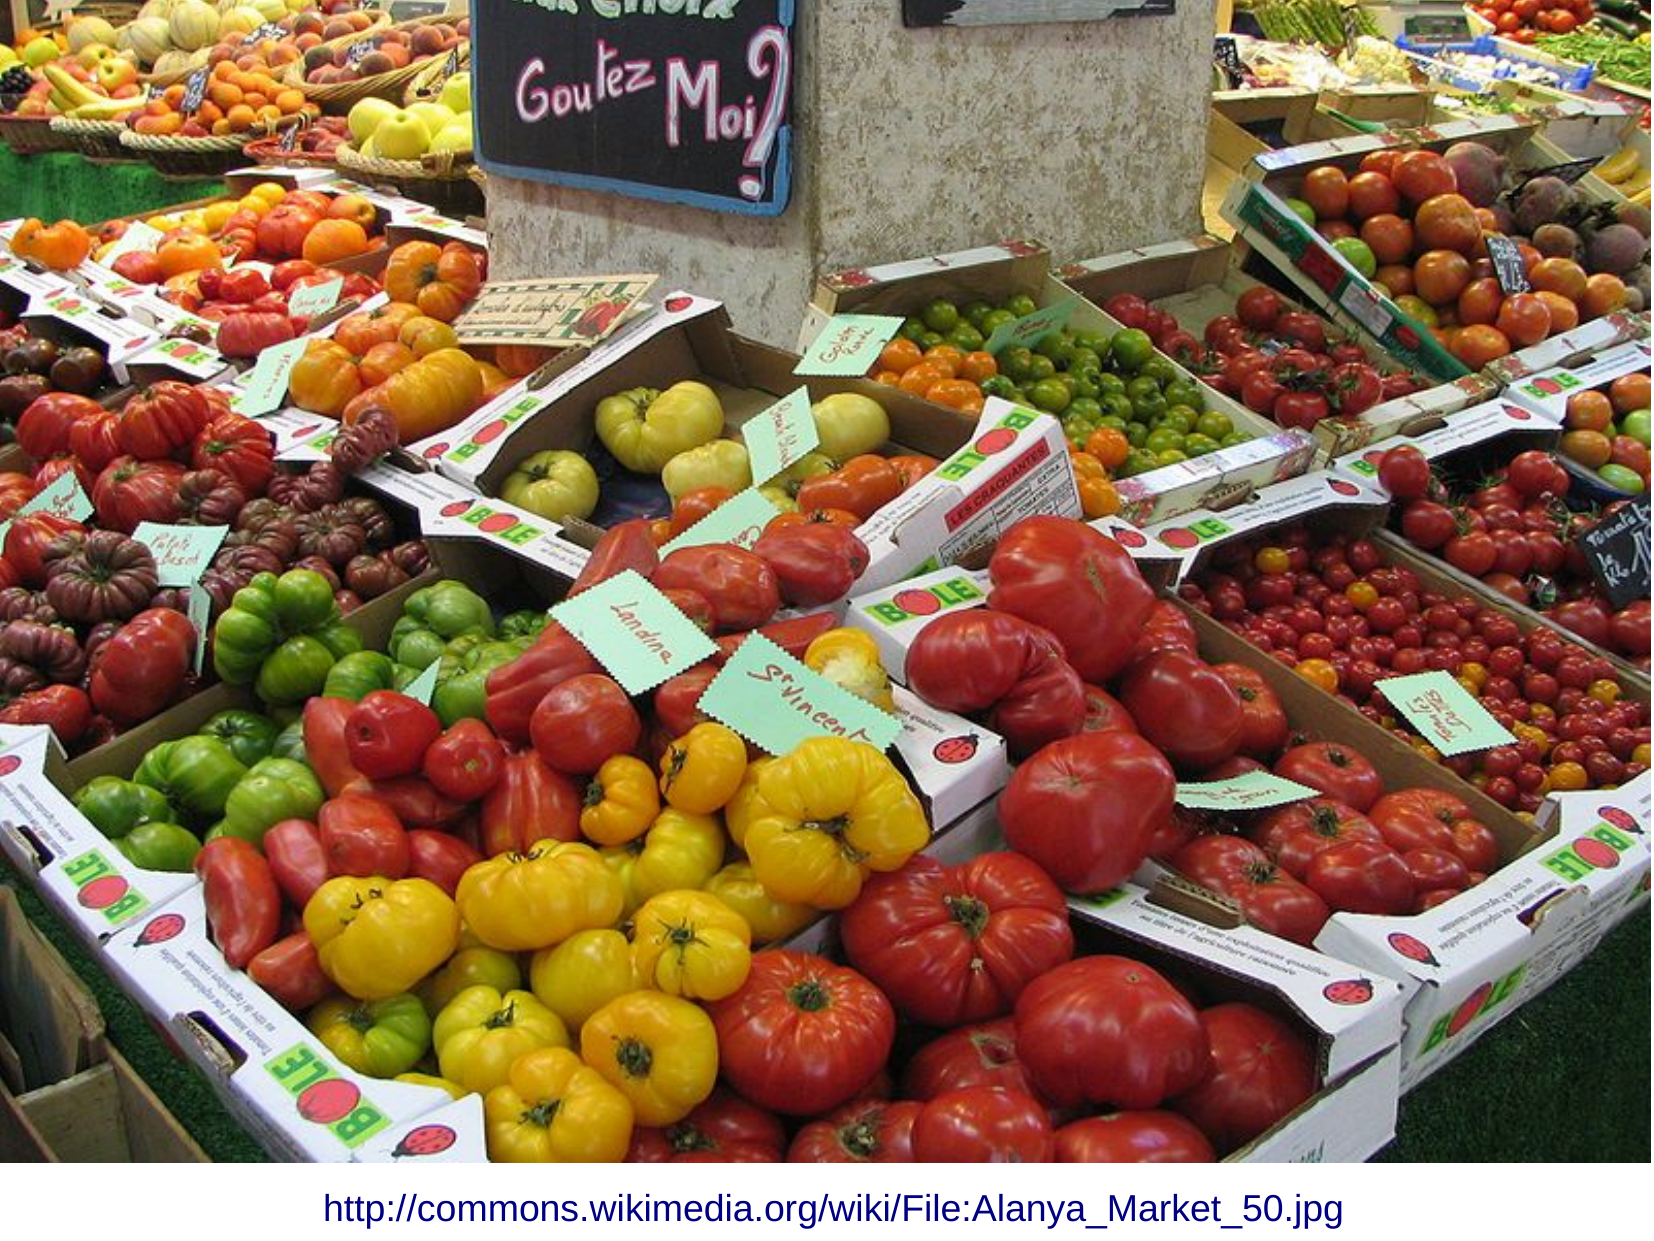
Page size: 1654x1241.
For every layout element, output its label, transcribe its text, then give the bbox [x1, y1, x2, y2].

text_box http://commons.wikimedia.org/wiki/File:Alanya_Market_50.jpg [308, 1180, 1360, 1238]
picture [0, 0, 1651, 1163]
